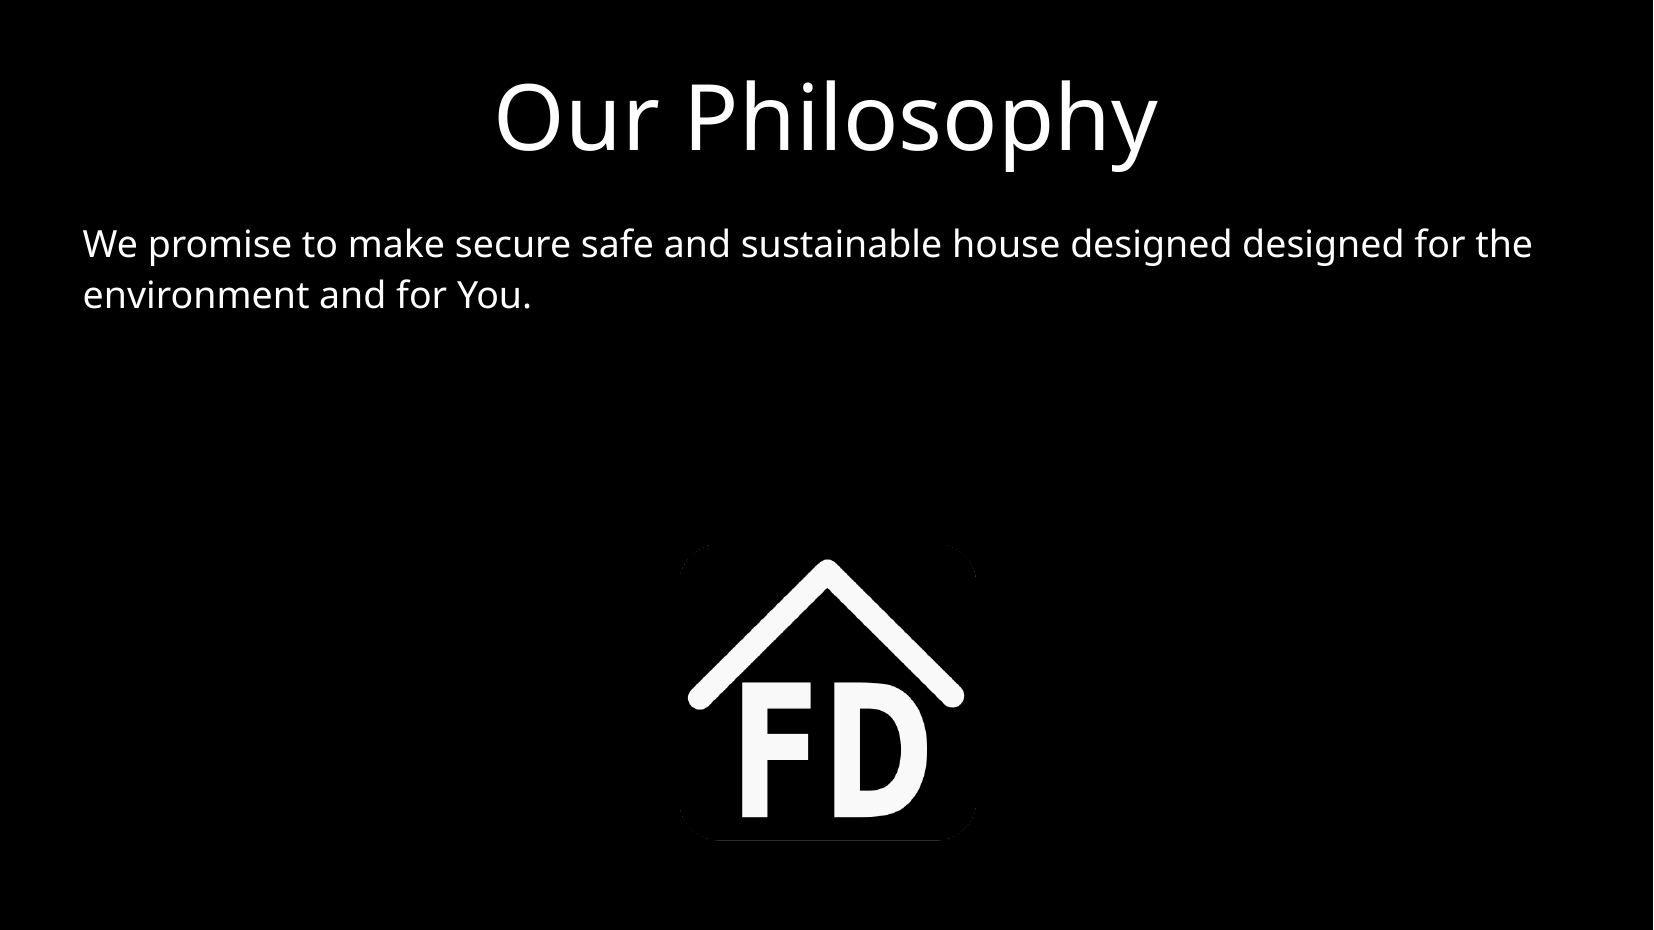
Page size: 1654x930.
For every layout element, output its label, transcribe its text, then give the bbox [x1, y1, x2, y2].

title Our Philosophy [82, 37, 1571, 193]
list We promise to make secure safe and sustainable house designed designed for the environment and for You. [82, 217, 1571, 757]
picture [679, 544, 976, 863]
